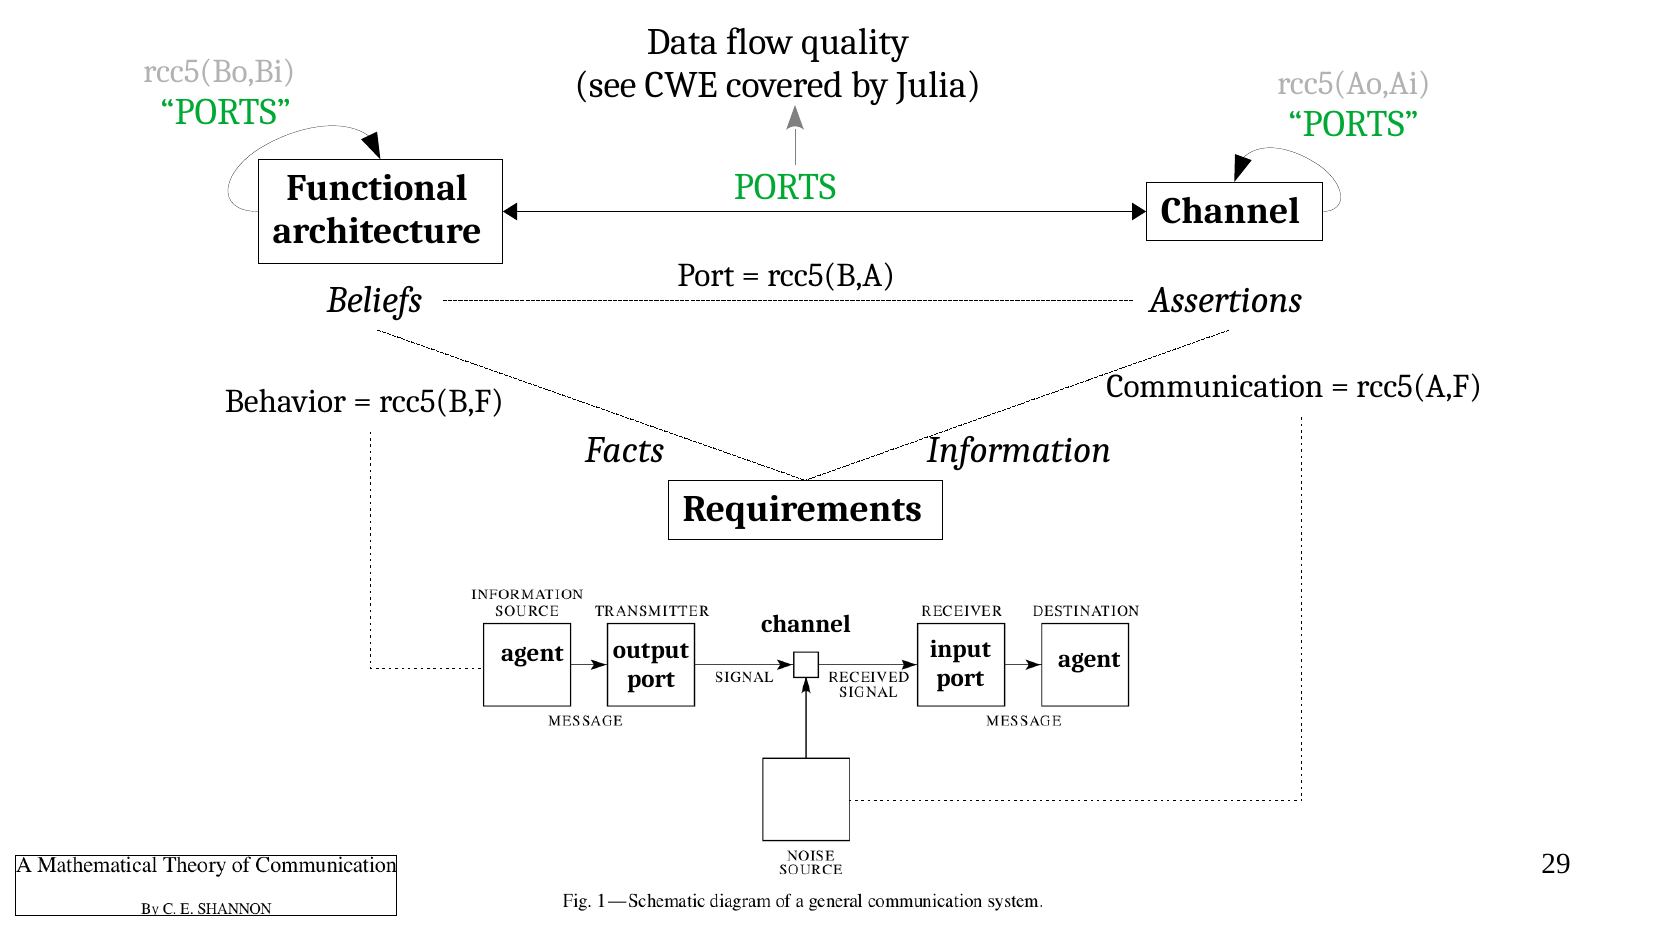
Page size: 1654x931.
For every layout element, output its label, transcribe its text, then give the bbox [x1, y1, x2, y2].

text_box input port [912, 627, 1009, 701]
text_box rcc5(Bo,Bi) [128, 45, 320, 100]
text_box “PORTS” [145, 100, 313, 143]
text_box Information [911, 421, 1131, 481]
text_box Beliefs [311, 271, 444, 331]
text_box Port = rcc5(B,A) [662, 249, 921, 303]
text_box Behavior = rcc5(B,F) [210, 375, 532, 429]
text_box channel [742, 602, 870, 648]
text_box rcc5(Ao,Ai) [1262, 57, 1454, 111]
text_box Communication = rcc5(A,F) [1091, 360, 1512, 414]
text_box Data flow quality (see CWE covered by Julia) [559, 13, 1018, 117]
text_box agent [480, 631, 586, 706]
text_box Functional architecture [258, 159, 503, 264]
text_box output port [595, 628, 707, 706]
text_box agent [1026, 638, 1153, 684]
picture [465, 584, 1141, 914]
text_box Channel [1146, 182, 1323, 241]
picture [15, 854, 397, 916]
text_box “PORTS” [1273, 111, 1441, 155]
text_box PORTS [719, 158, 858, 217]
text_box Facts [570, 421, 685, 481]
text_box Assertions [1134, 271, 1324, 331]
text_box Requirements [668, 480, 943, 540]
